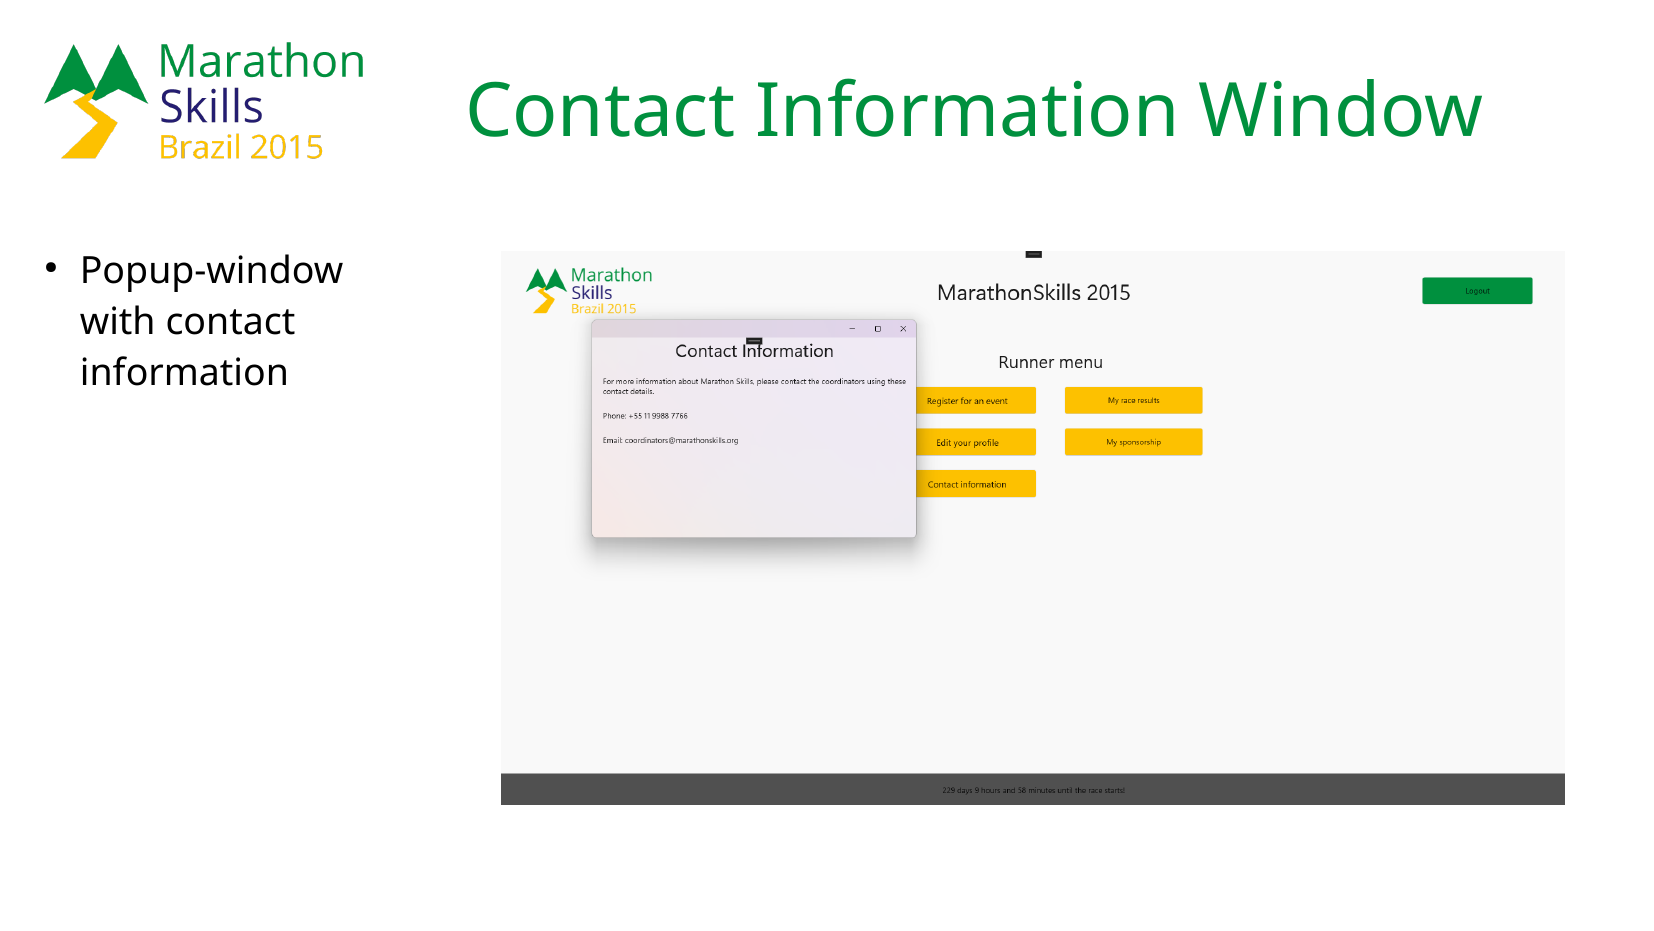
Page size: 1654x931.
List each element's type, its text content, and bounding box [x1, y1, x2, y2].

picture [29, 29, 384, 173]
title Contact Information Window [413, 1, 1536, 213]
picture [501, 251, 1565, 805]
text_box Popup-window with contact information [29, 236, 443, 827]
